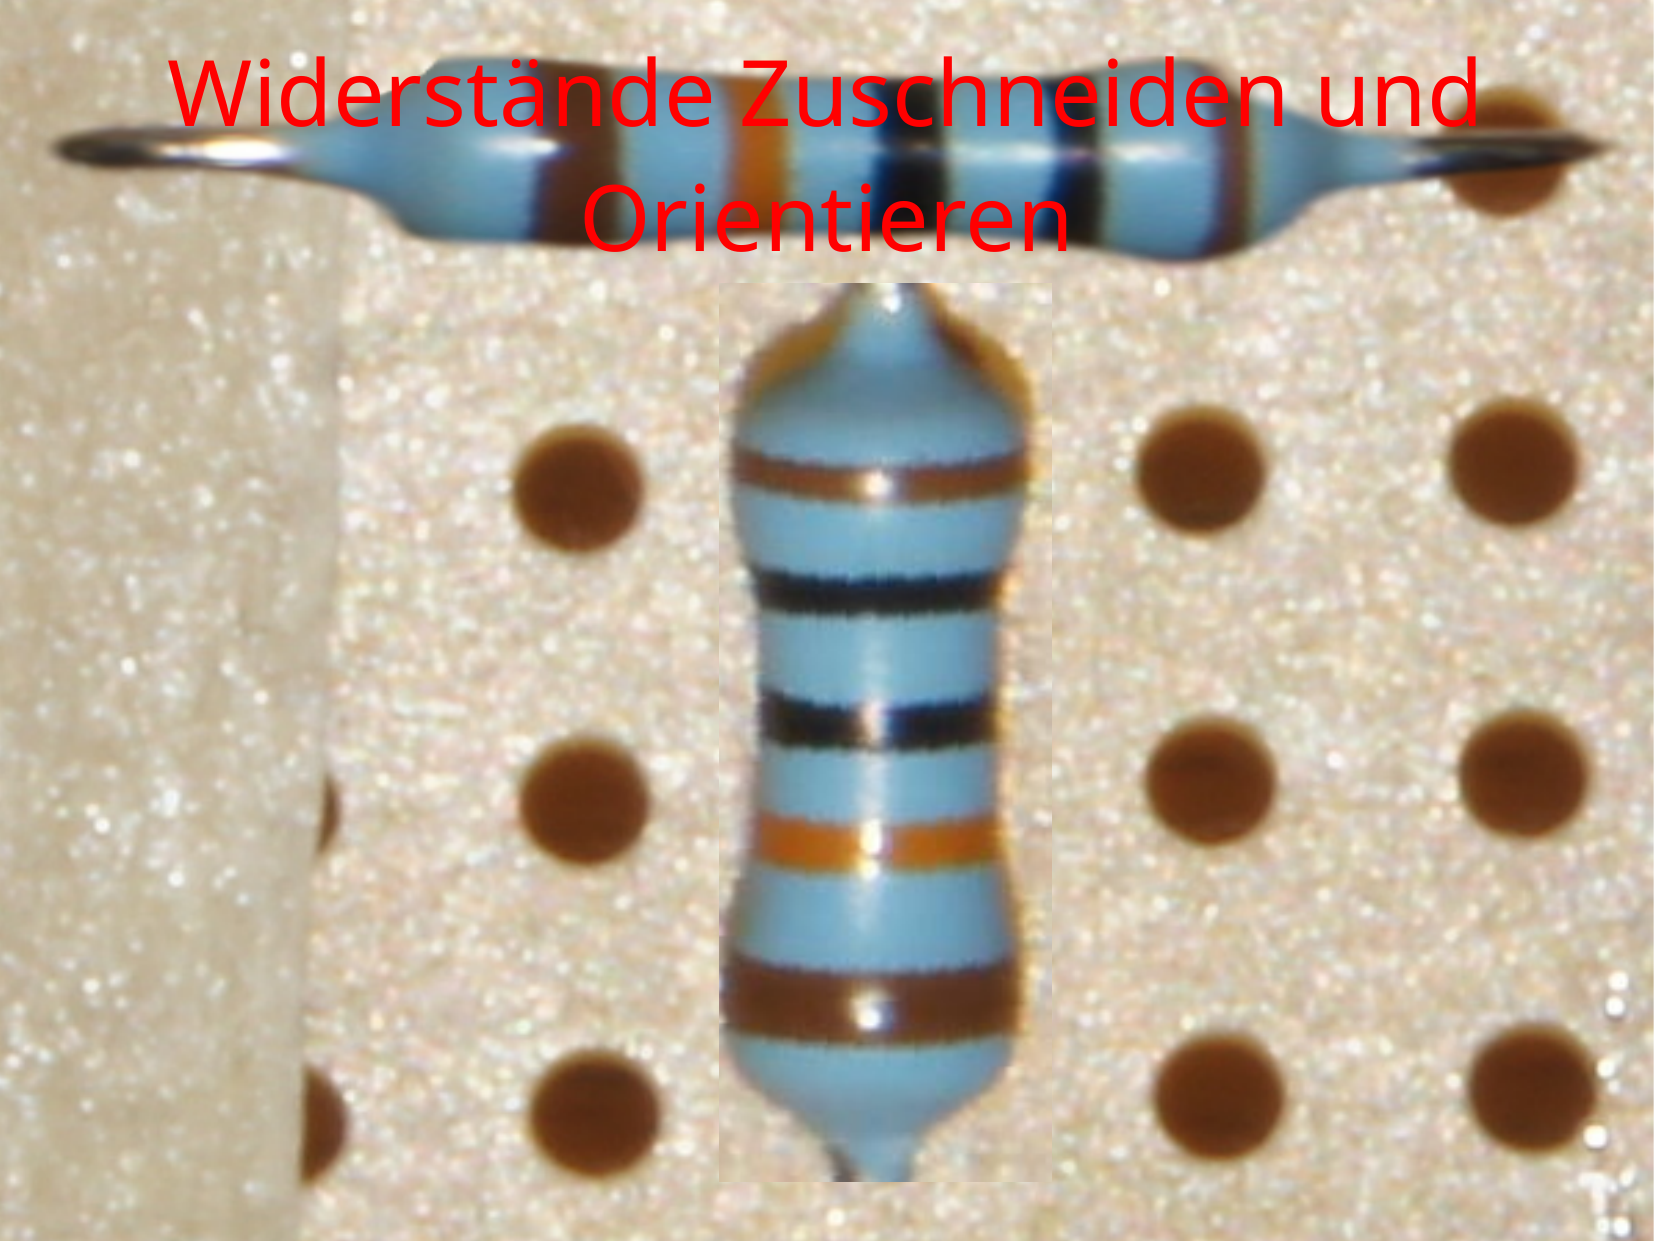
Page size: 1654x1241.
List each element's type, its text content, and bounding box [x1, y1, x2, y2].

title Widerstände Zuschneiden und Orientieren [82, 24, 1571, 282]
picture [0, 0, 1654, 1241]
